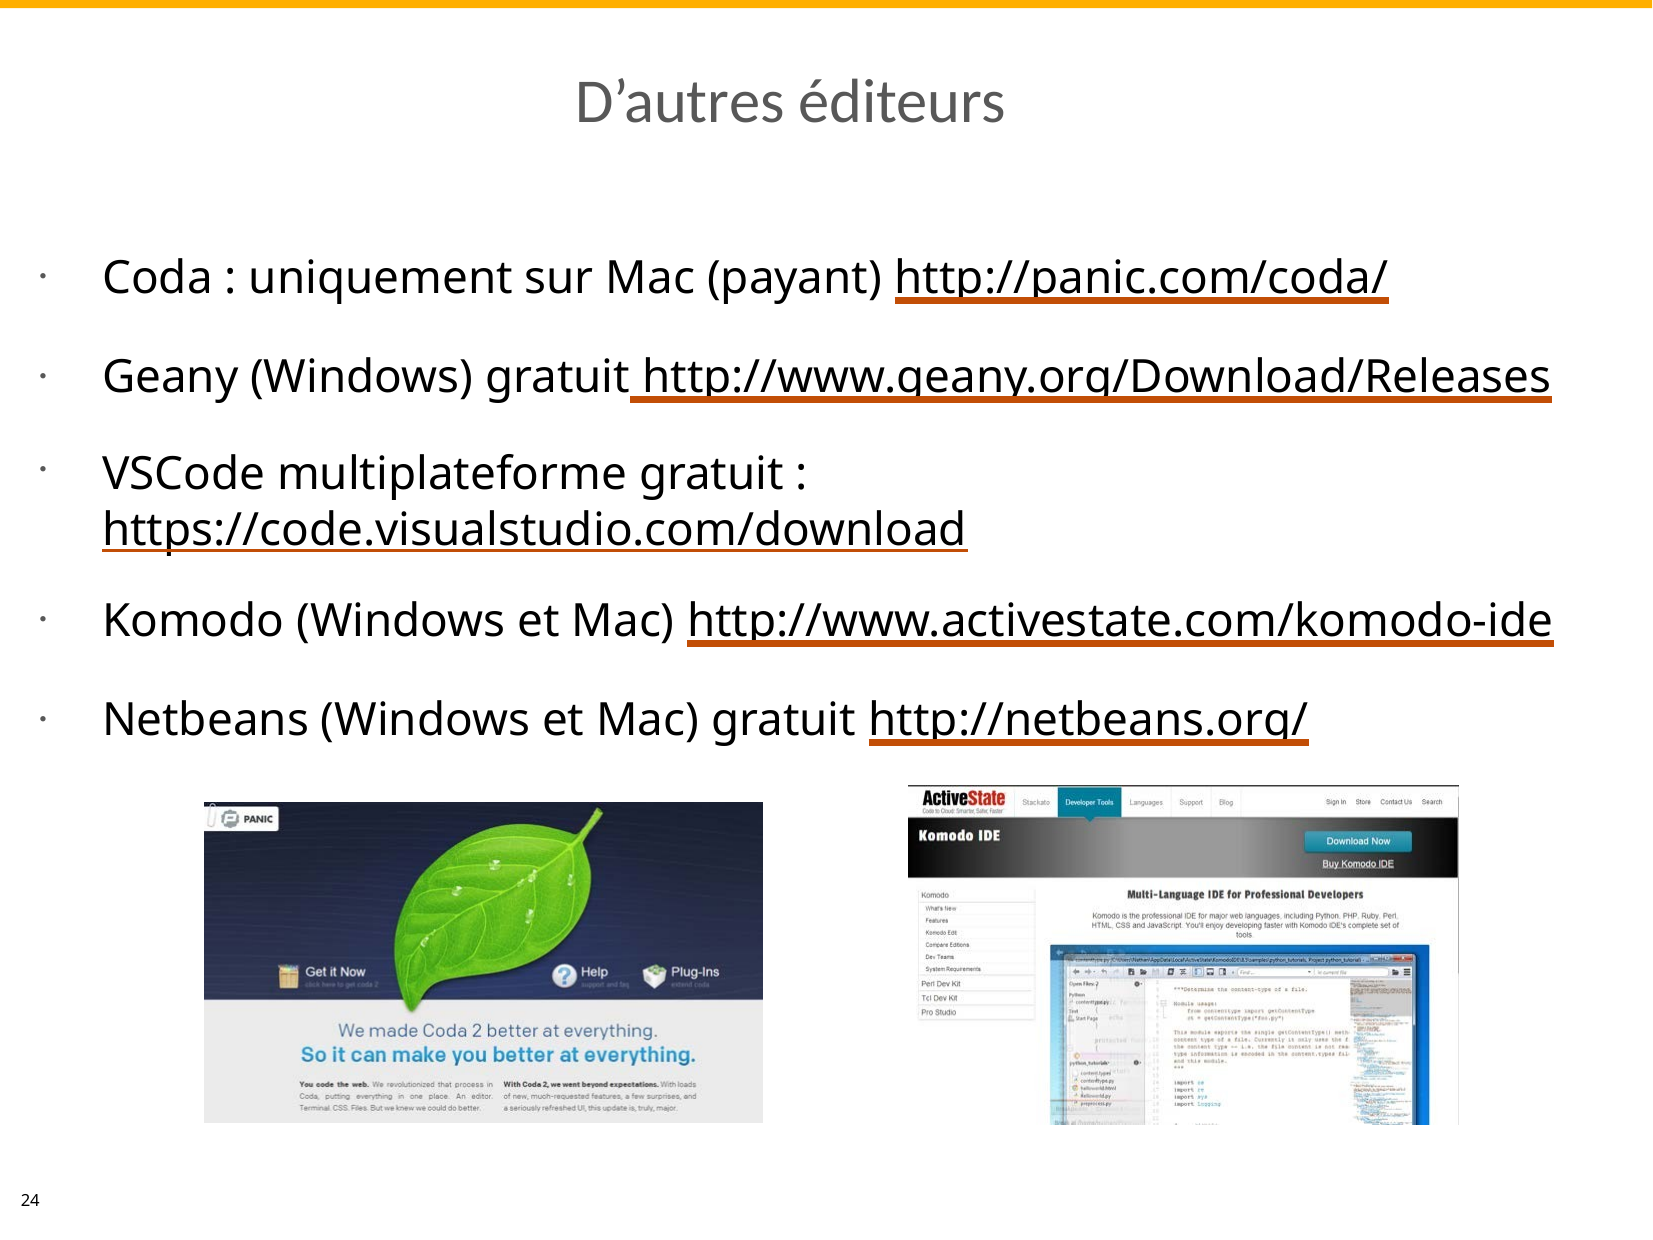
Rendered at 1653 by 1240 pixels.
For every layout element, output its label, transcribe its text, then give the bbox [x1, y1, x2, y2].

picture [204, 802, 763, 1123]
text_box Coda : uniquement sur Mac (payant) http://panic.com/coda/ Geany (Windows) gratuit http://www.geany.org/Download/Releases VSCode multiplateforme gratuit : https://code.visualstudio.com/download Komodo (Windows et Mac) http://www.activestate.com/komodo-ide Netbeans (Windows et Mac) gratuit http://netbeans.org/ [37, 245, 1577, 753]
text_box <numéro> [14, 1189, 46, 1213]
title D’autres éditeurs [572, 58, 1088, 268]
picture [908, 785, 1459, 1125]
